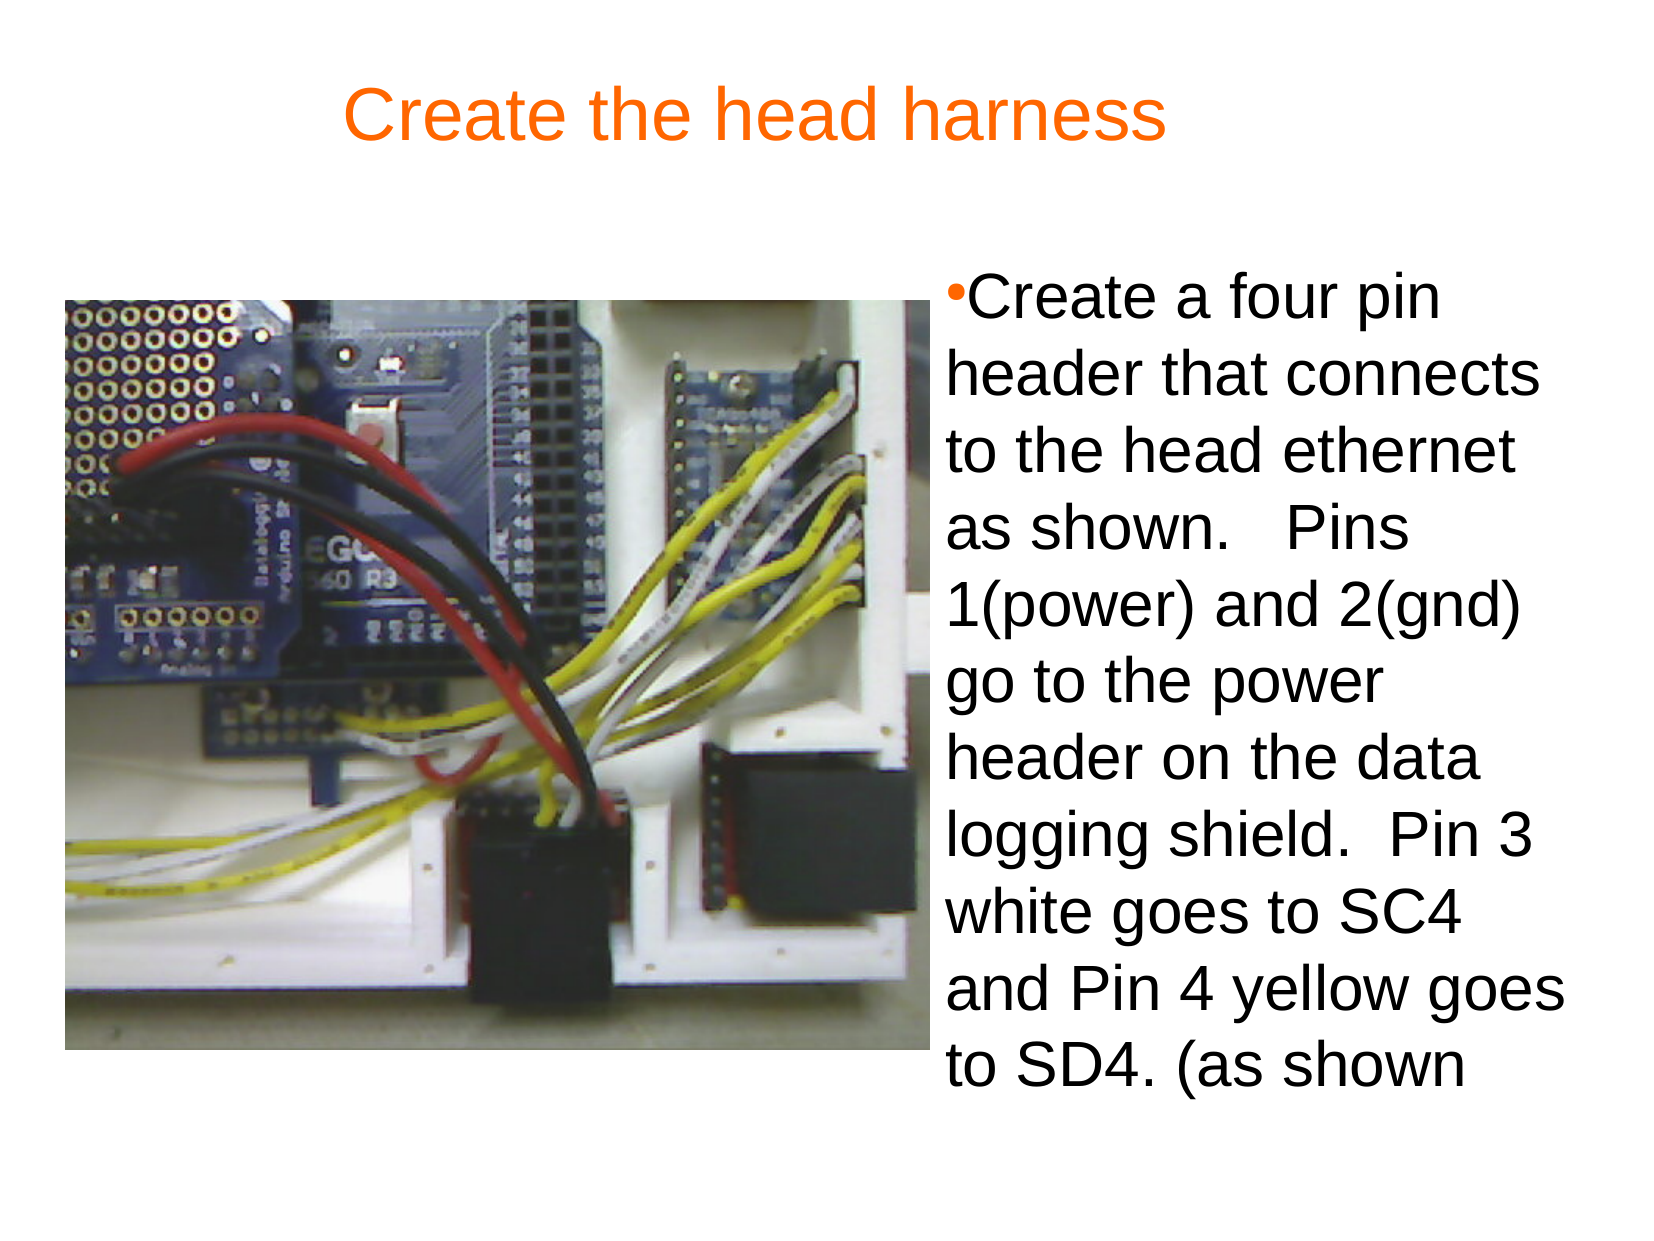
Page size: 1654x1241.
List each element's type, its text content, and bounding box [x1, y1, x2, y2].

list Create a four pin header that connects to the head ethernet as shown. Pins 1(power) and 2(gnd) go to the power header on the data logging shield. Pin 3 white goes to SC4 and Pin 4 yellow goes to SD4. (as shown [945, 255, 1571, 1122]
picture [65, 300, 930, 1051]
title Create the head harness [82, 49, 1430, 172]
